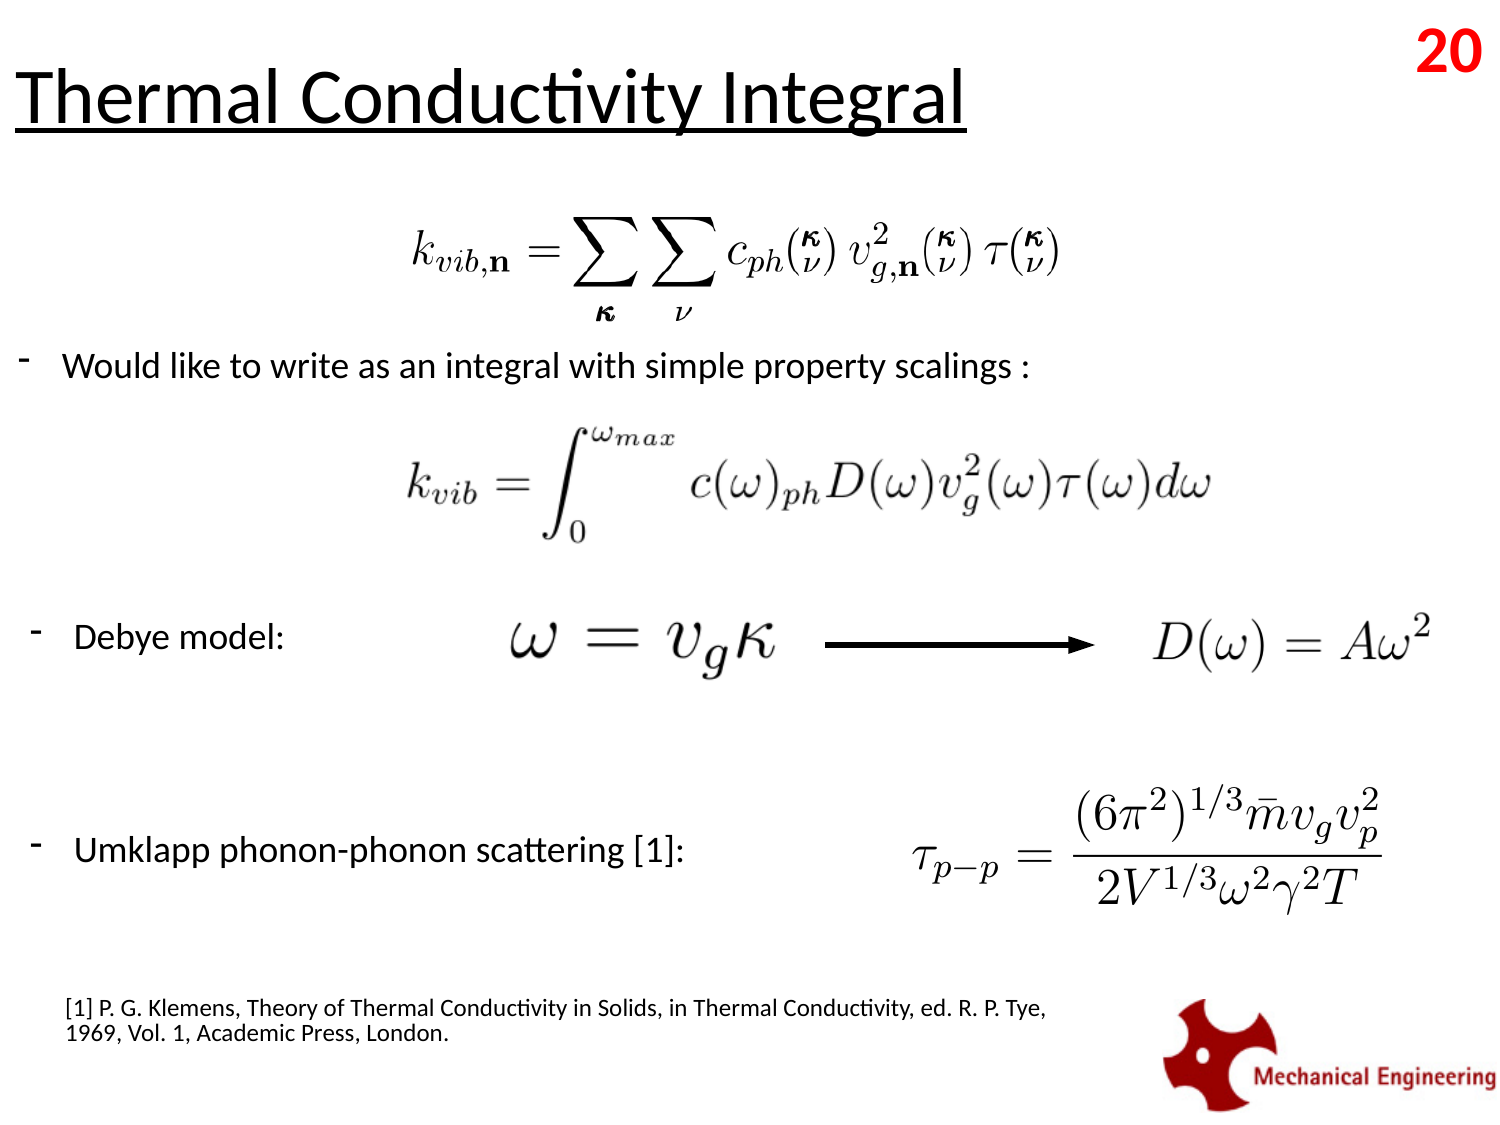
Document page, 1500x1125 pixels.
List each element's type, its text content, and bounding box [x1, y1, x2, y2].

picture [390, 191, 1066, 332]
text_box Umklapp phonon-phonon scattering [1]: [15, 817, 856, 878]
title Thermal Conductivity Integral [0, 0, 1351, 186]
picture [495, 604, 796, 698]
text_box [1] P. G. Klemens, Theory of Thermal Conductivity in Solids, in Thermal Conductivity, ed. R. P. Tye, 1969, Vol. 1, Academic Press, London. [15, 990, 1081, 1111]
text_box Debye model: [15, 604, 495, 665]
picture [900, 771, 1388, 928]
picture [390, 414, 1216, 545]
picture [1133, 598, 1434, 685]
text_box 20 [1400, 0, 1499, 93]
picture [1162, 999, 1497, 1113]
text_box Would like to write as an integral with simple property scalings : [3, 333, 1369, 394]
